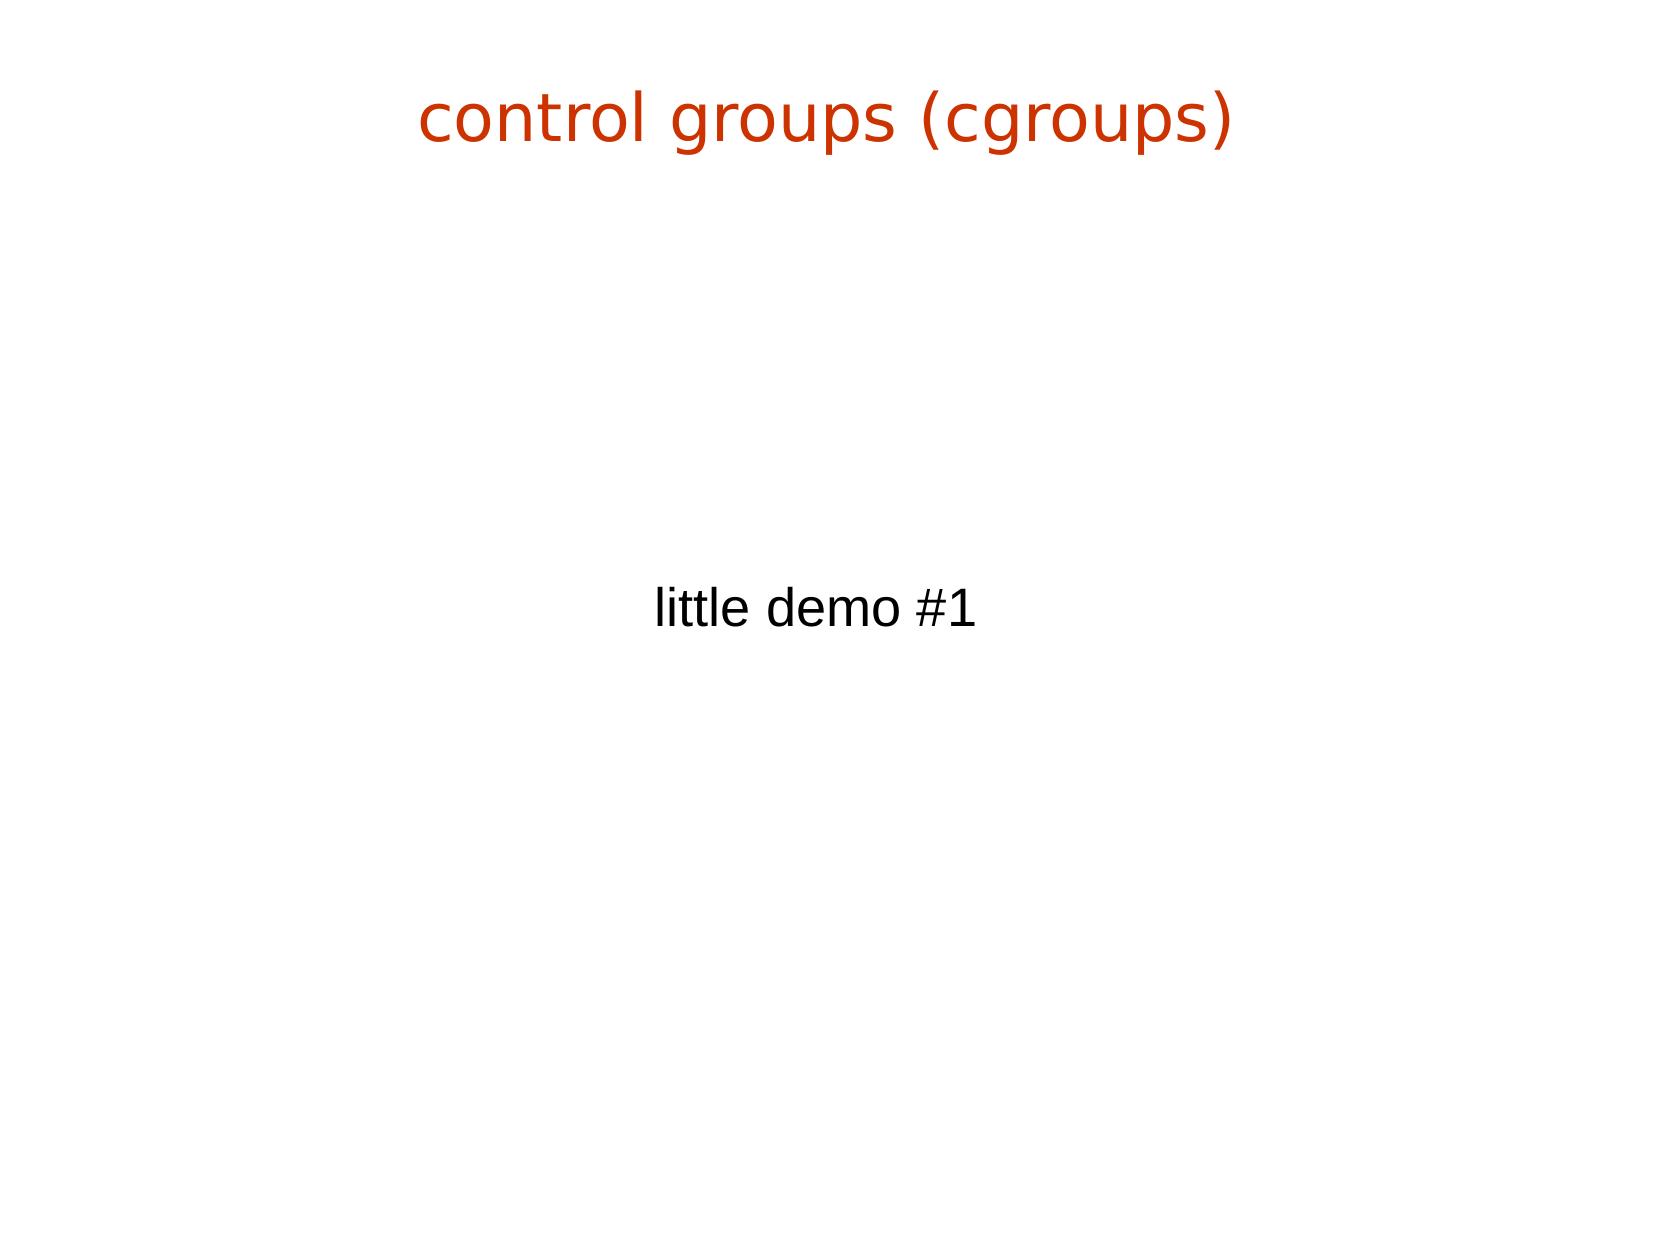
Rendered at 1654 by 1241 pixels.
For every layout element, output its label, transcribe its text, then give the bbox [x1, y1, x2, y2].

text_box little demo #1 [640, 540, 1014, 632]
text_box control groups (cgroups) [402, 72, 1252, 166]
